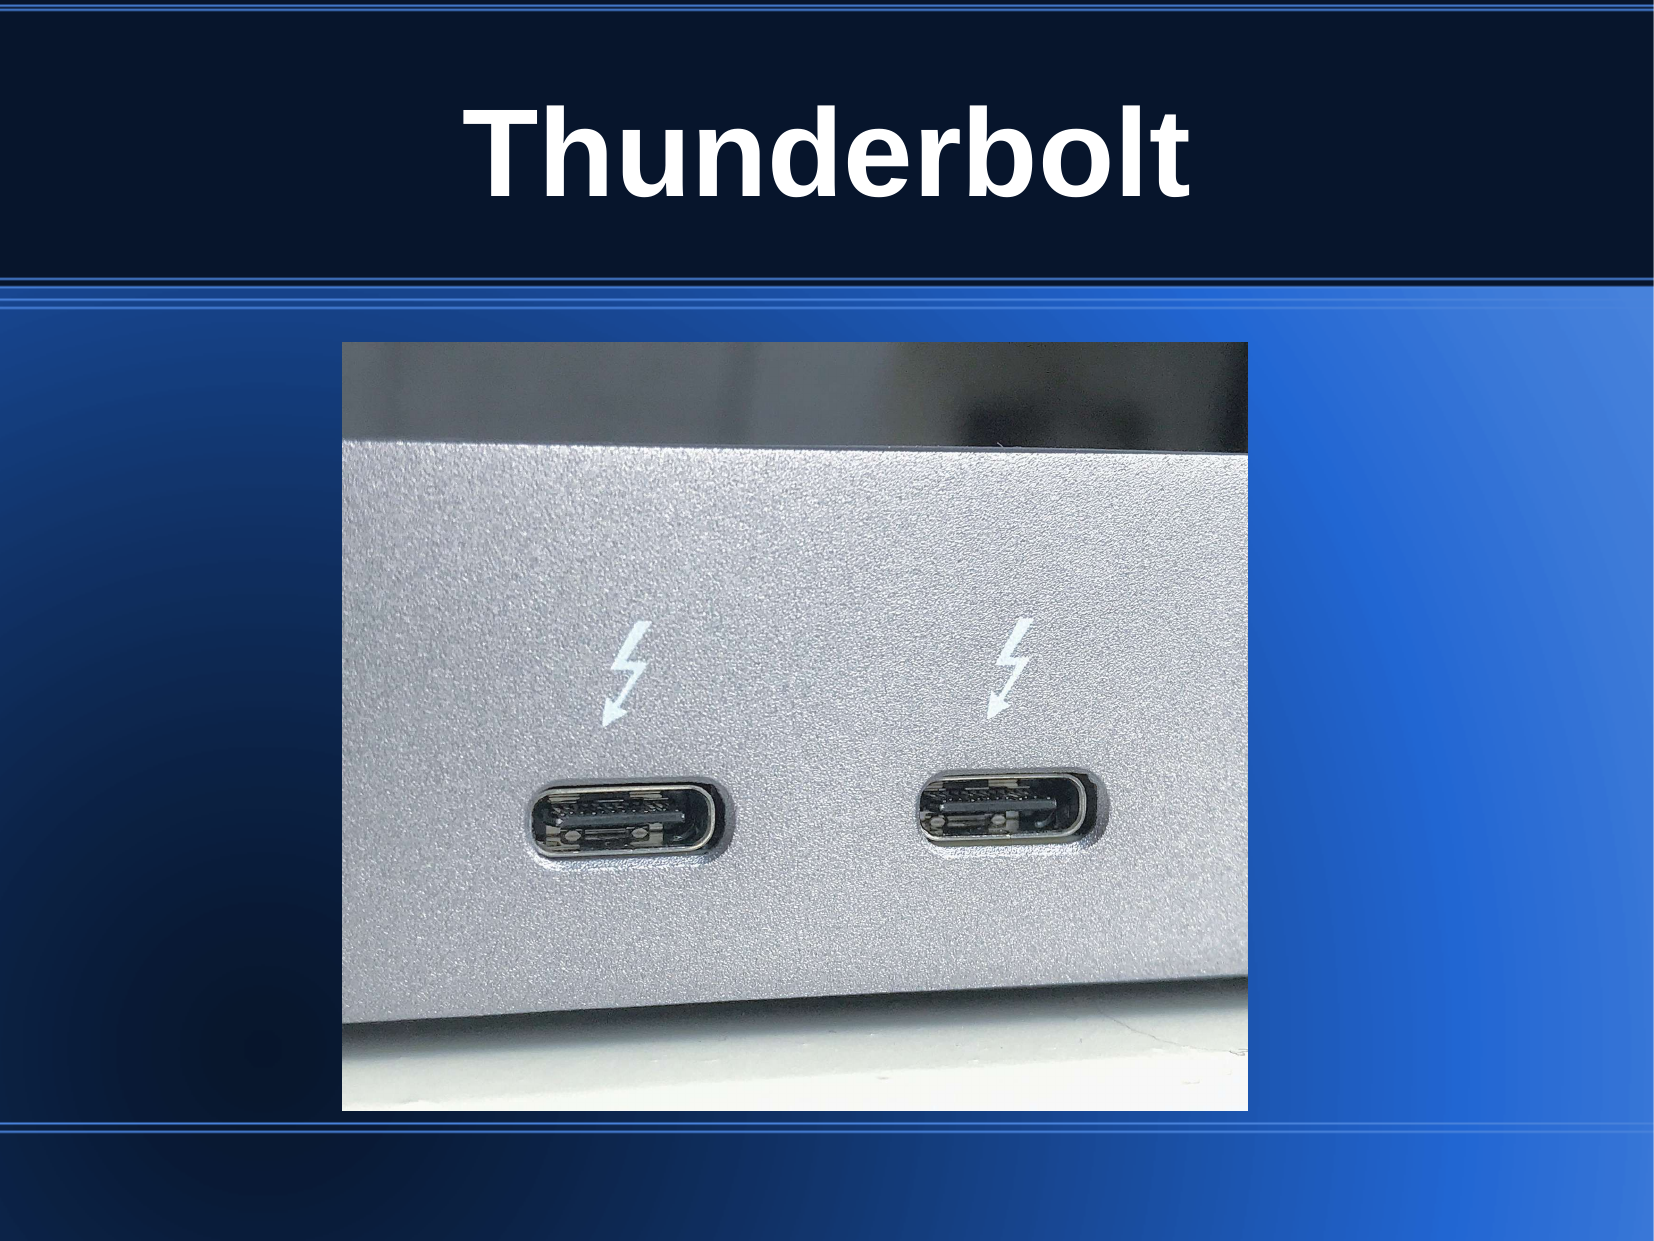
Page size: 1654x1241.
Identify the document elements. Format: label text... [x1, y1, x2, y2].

title Thunderbolt [82, 49, 1571, 257]
picture [0, 0, 1654, 1241]
